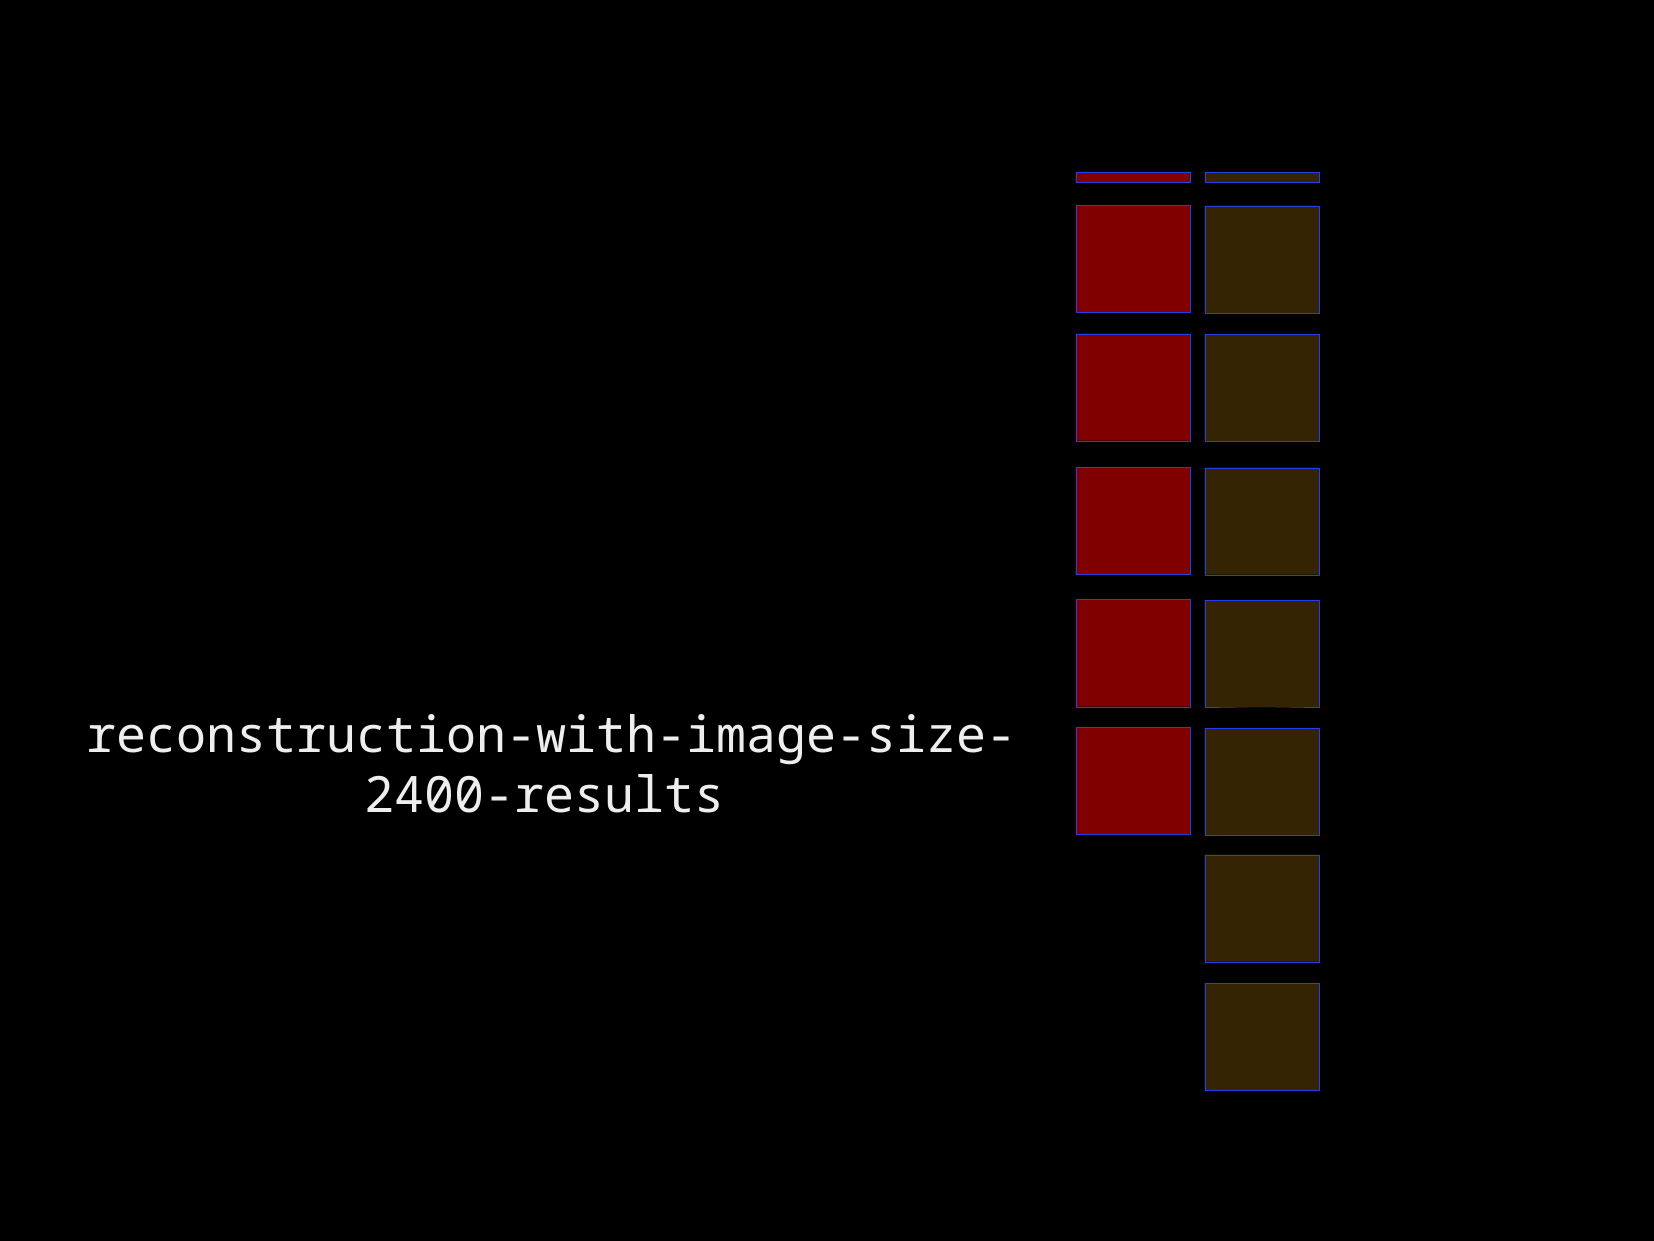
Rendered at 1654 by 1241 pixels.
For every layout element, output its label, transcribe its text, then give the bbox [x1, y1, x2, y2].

title reconstruction-with-image-size-2400-results [37, 569, 1066, 777]
picture [0, 0, 1654, 1241]
